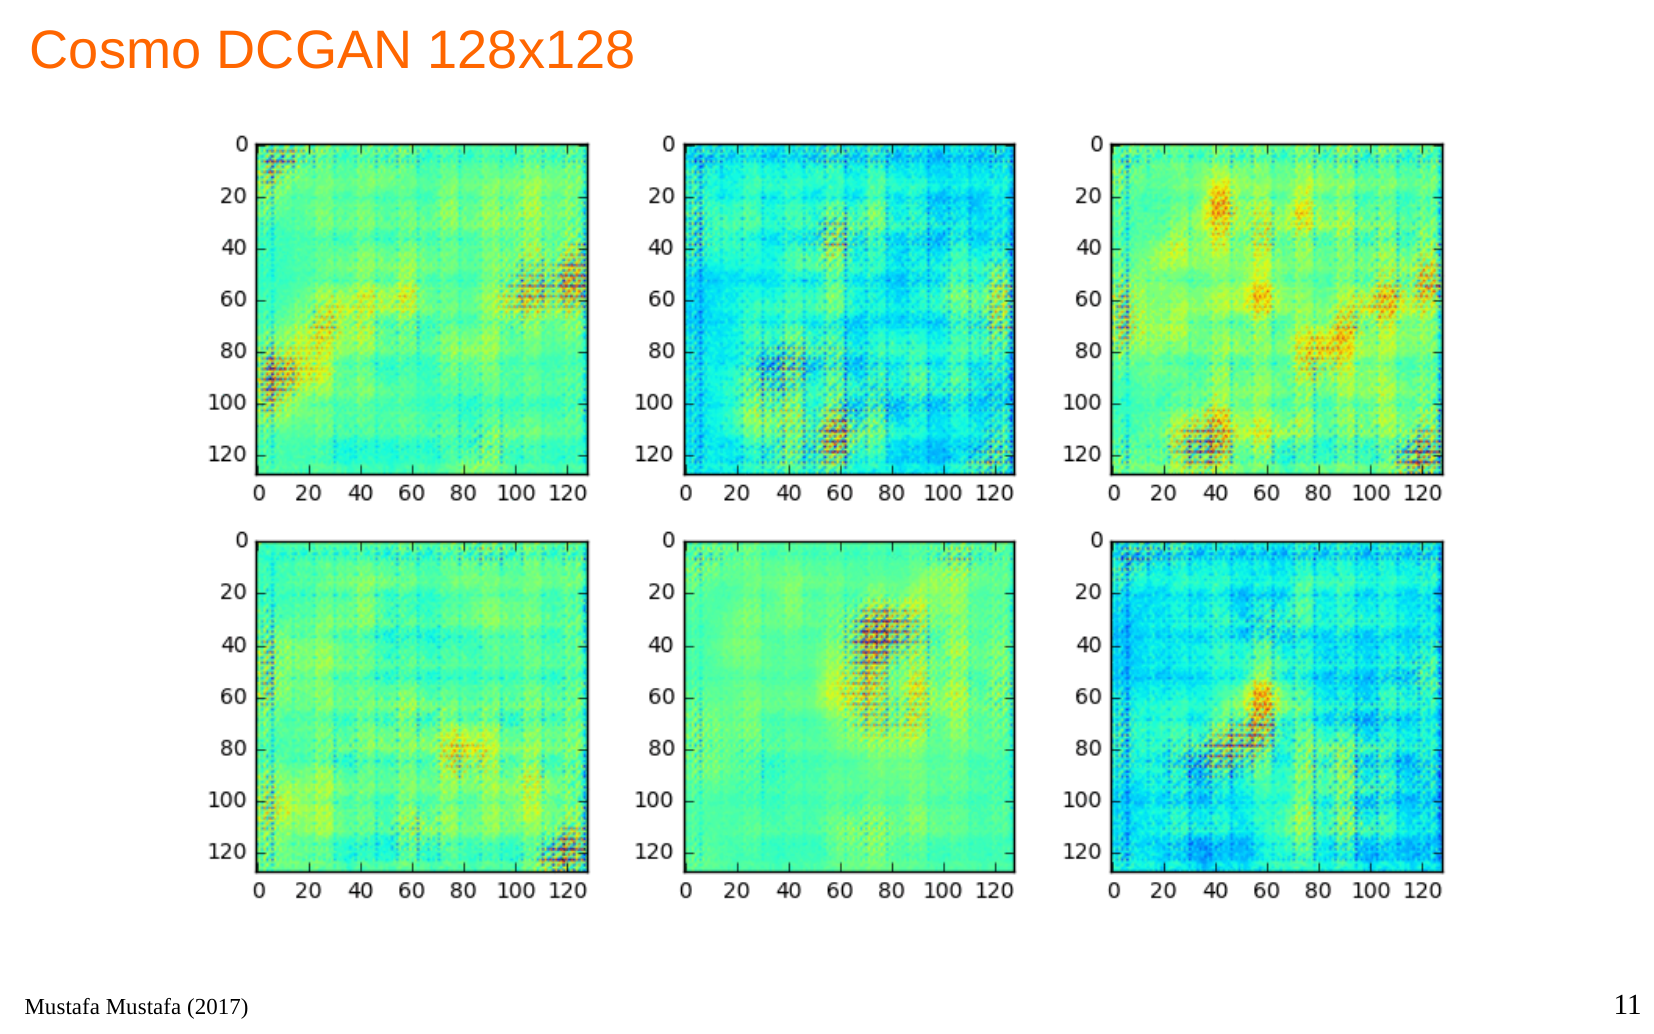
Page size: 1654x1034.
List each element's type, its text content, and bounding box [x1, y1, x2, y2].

picture [48, 82, 1611, 989]
title Cosmo DCGAN 128x128 [29, 17, 1621, 82]
